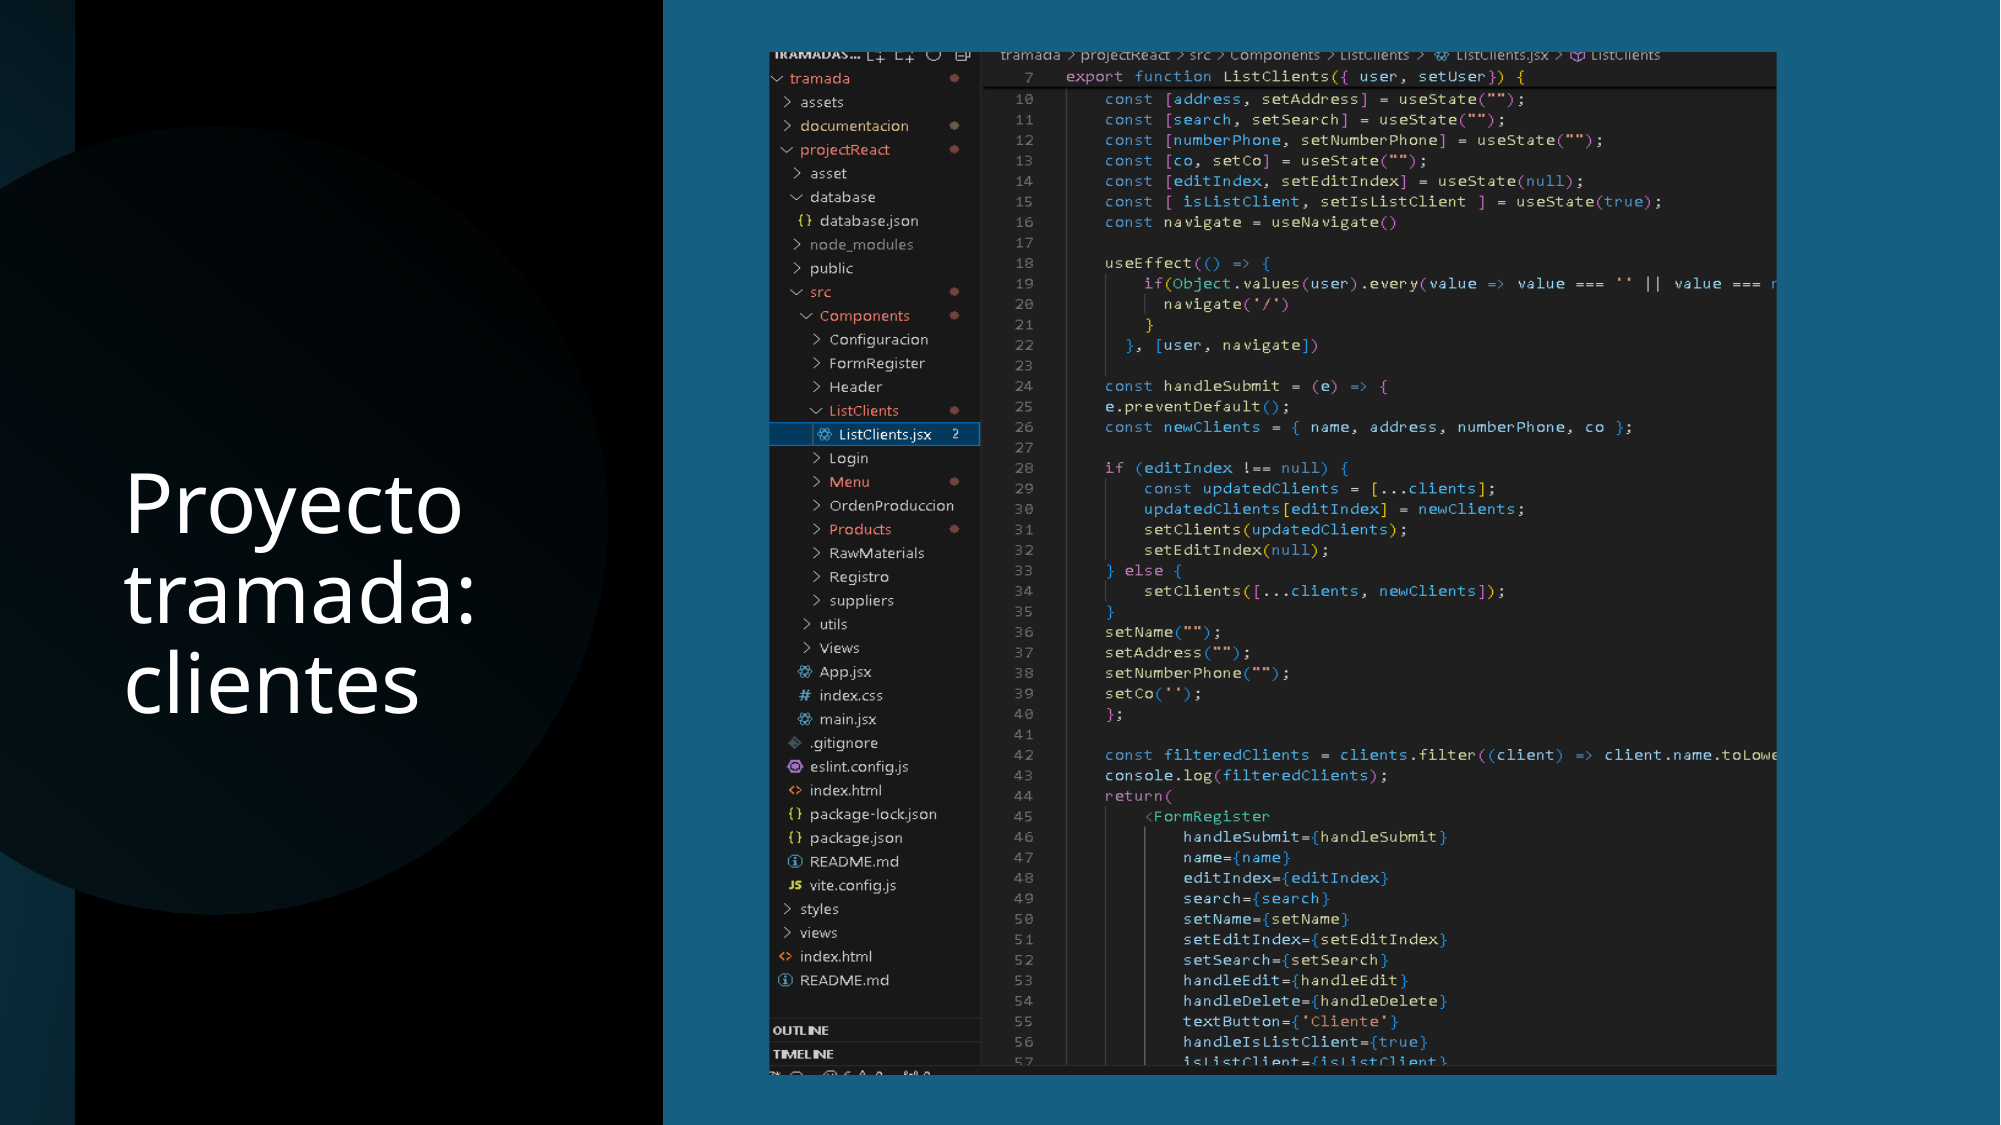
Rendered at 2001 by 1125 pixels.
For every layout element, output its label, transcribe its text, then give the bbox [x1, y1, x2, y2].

picture [769, 52, 1777, 1075]
text_box [0, 0, 2000, 1125]
title Proyecto tramada: clientes [108, 453, 581, 958]
